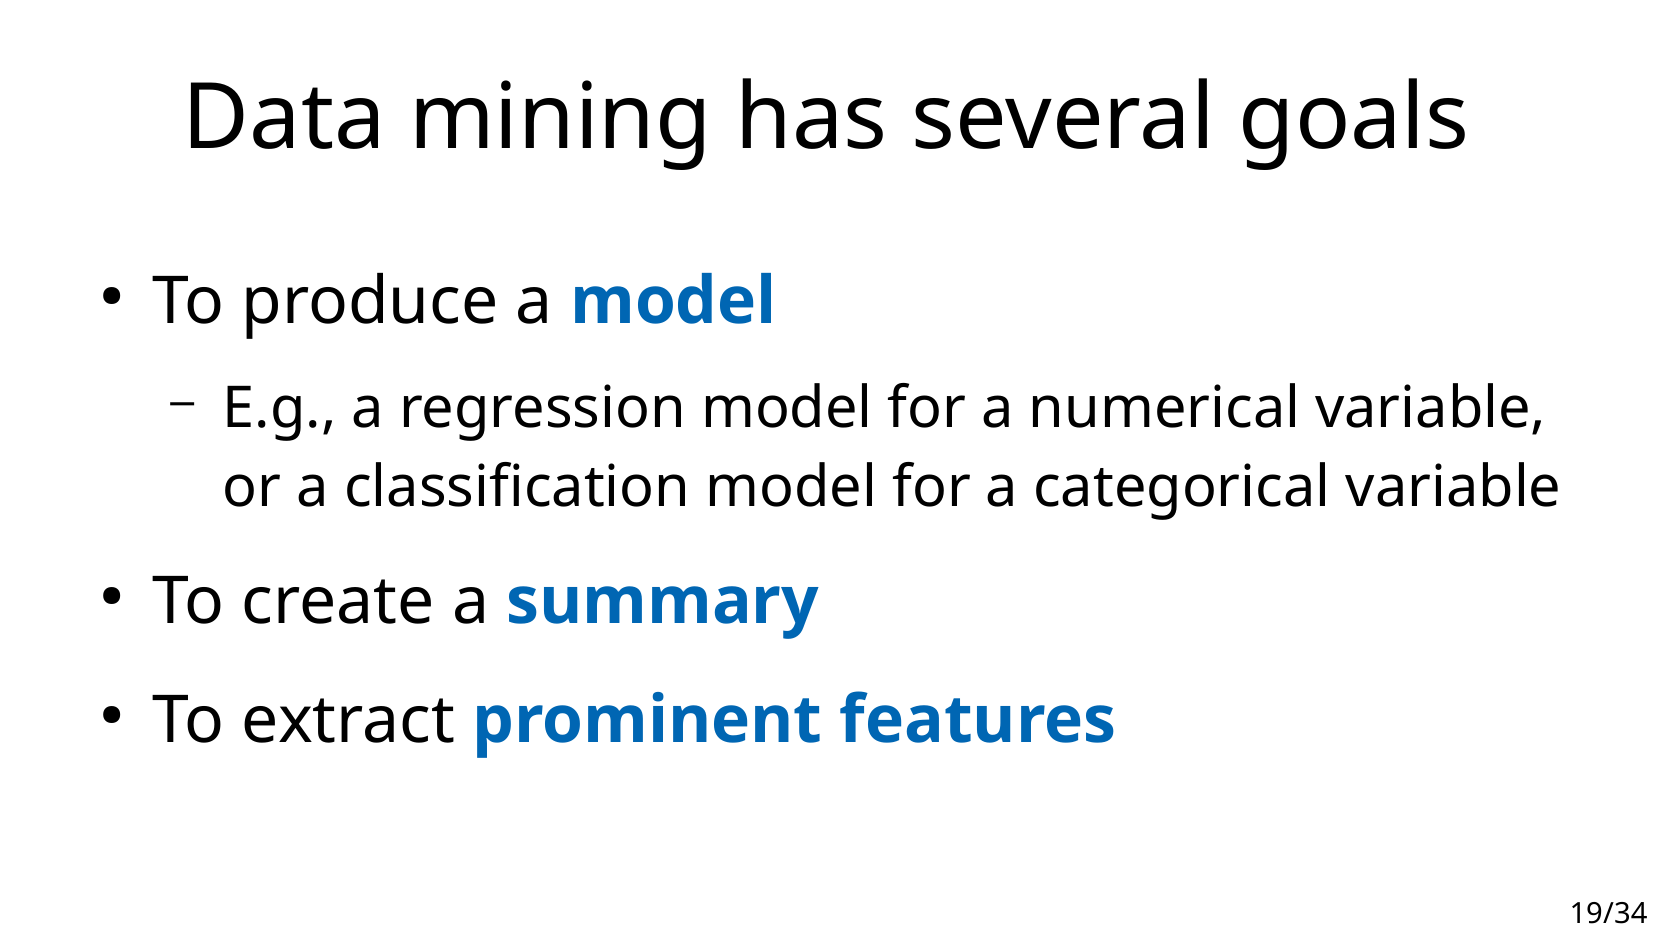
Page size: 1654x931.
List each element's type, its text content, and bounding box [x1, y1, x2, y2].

list To produce a model E.g., a regression model for a numerical variable, or a classification model for a categorical variable To create a summary To extract prominent features [82, 253, 1571, 793]
title Data mining has several goals [82, 1, 1571, 226]
